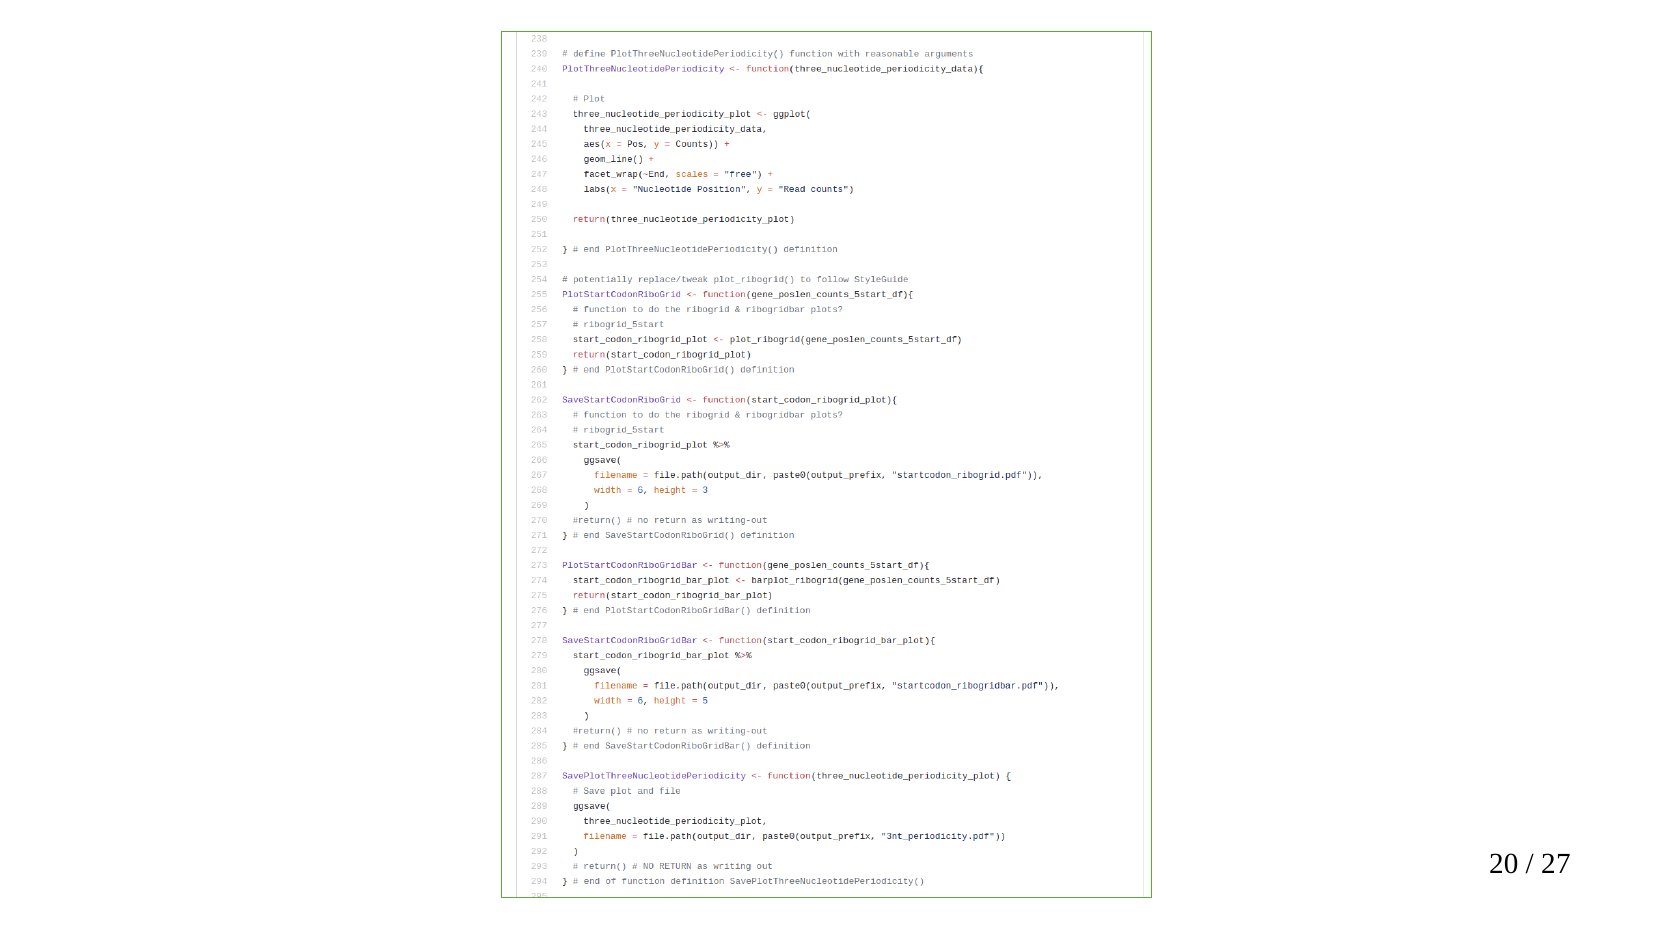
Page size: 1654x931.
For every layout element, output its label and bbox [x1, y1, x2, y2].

picture [501, 31, 1152, 898]
